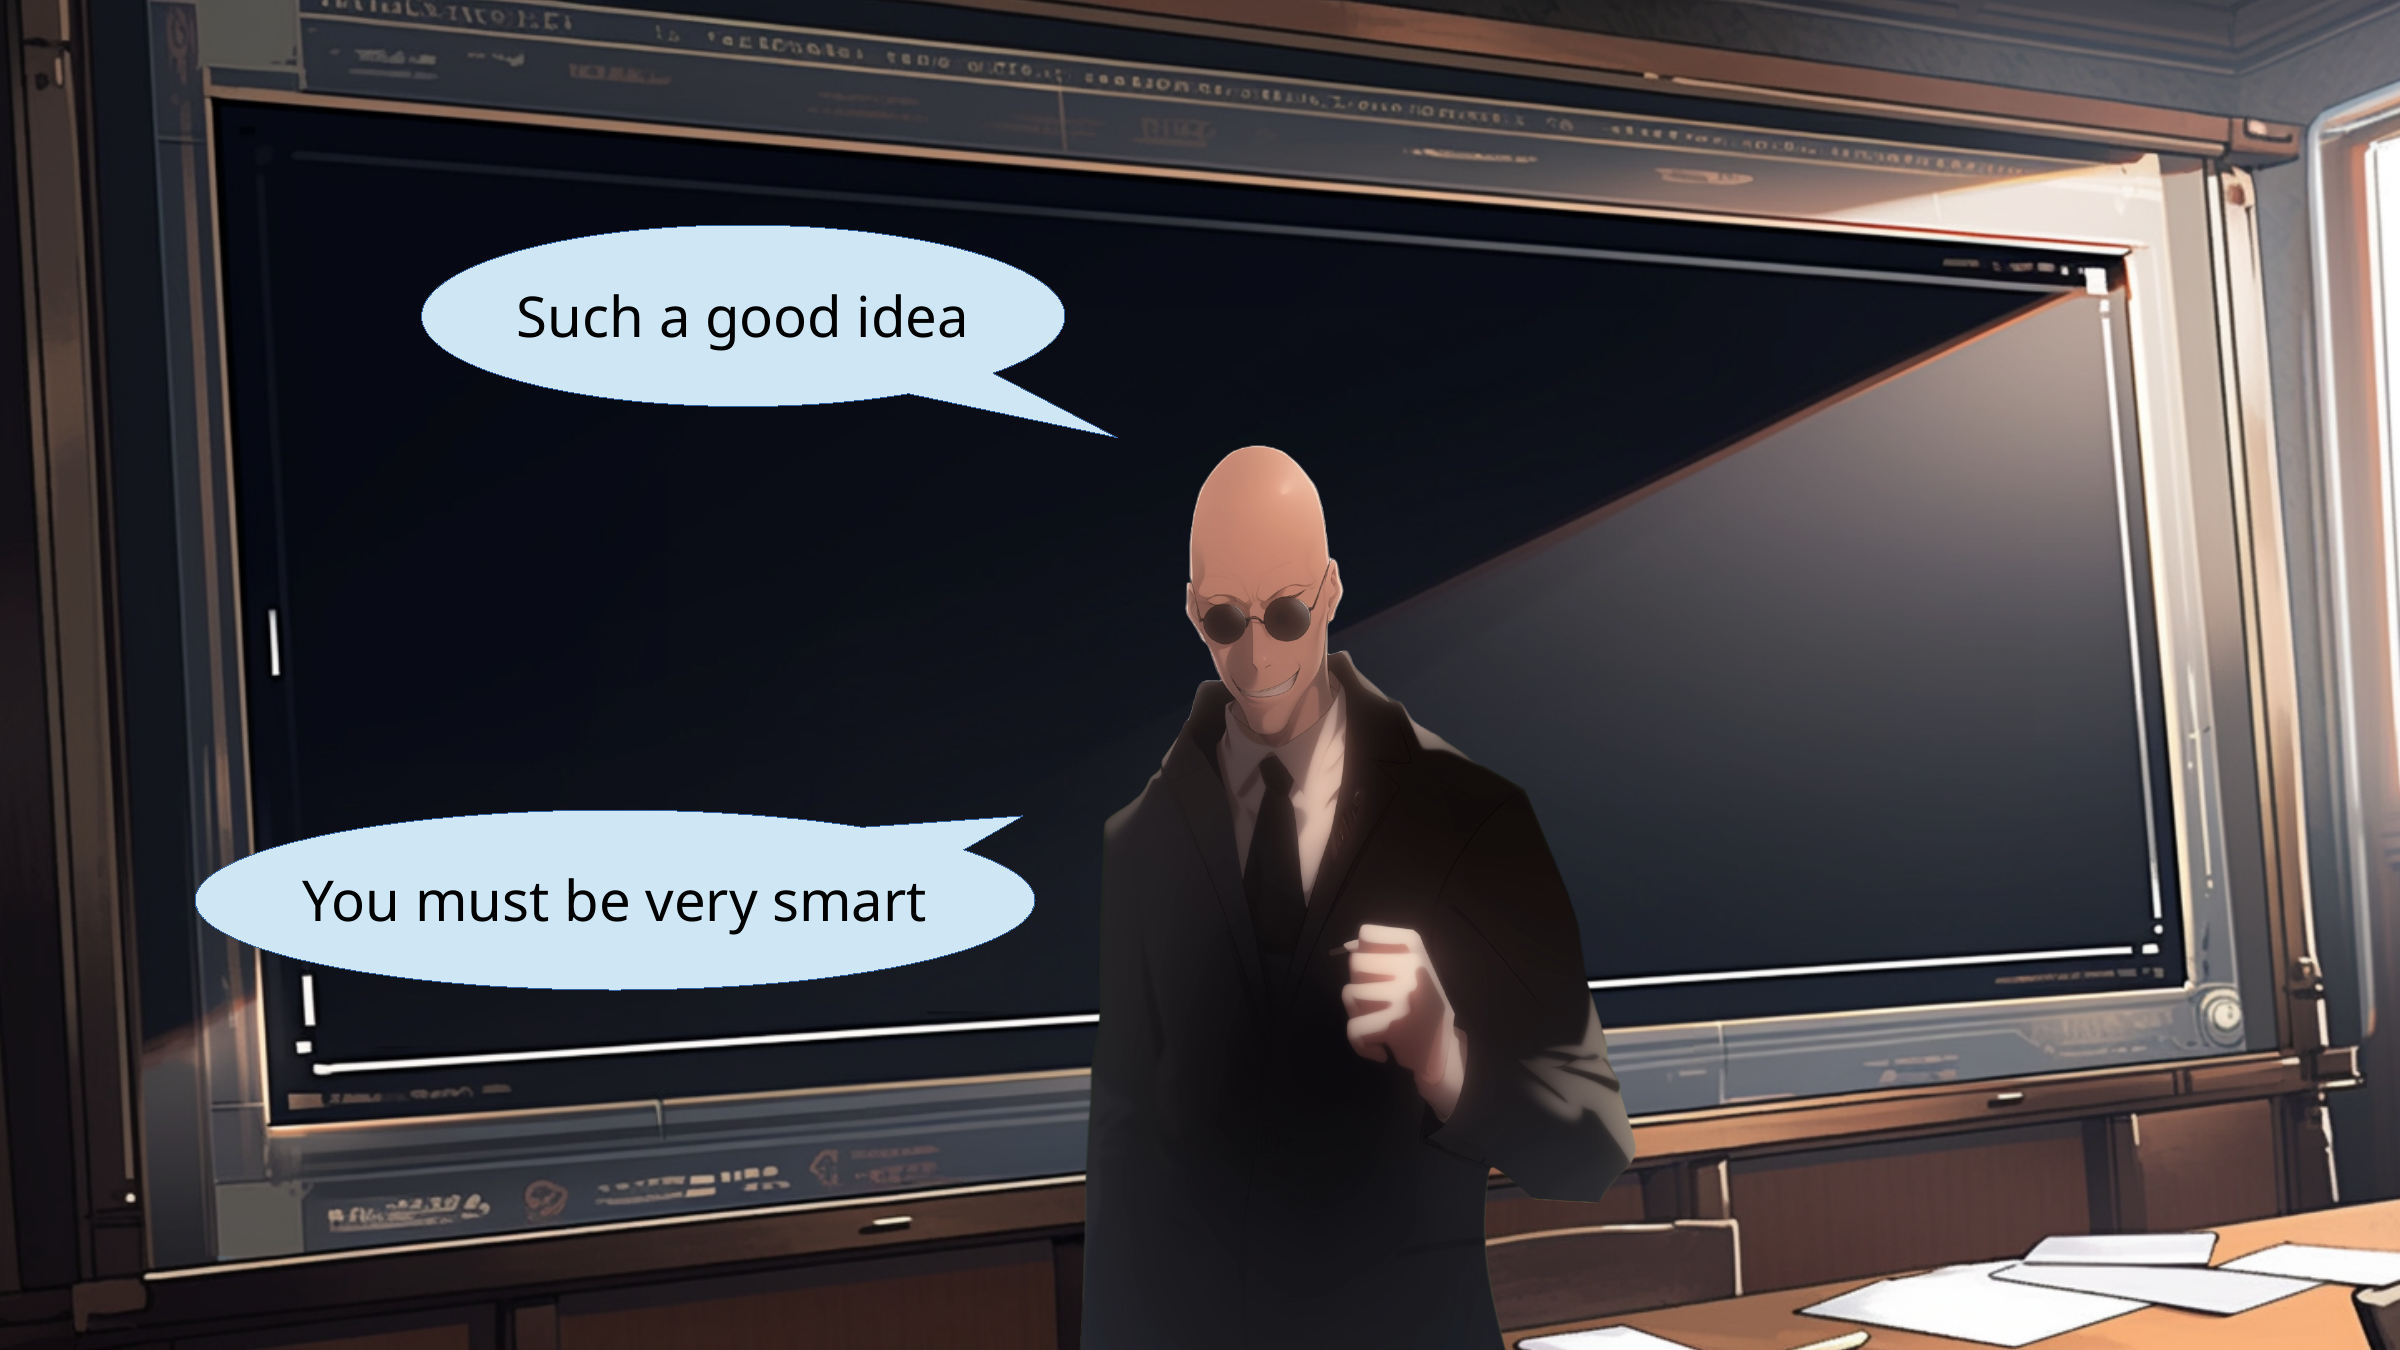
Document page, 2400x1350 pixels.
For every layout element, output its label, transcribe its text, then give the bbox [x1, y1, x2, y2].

text_box Such a good idea [421, 234, 597, 397]
picture [0, 0, 2400, 1350]
text_box You must be very smart [195, 810, 597, 990]
